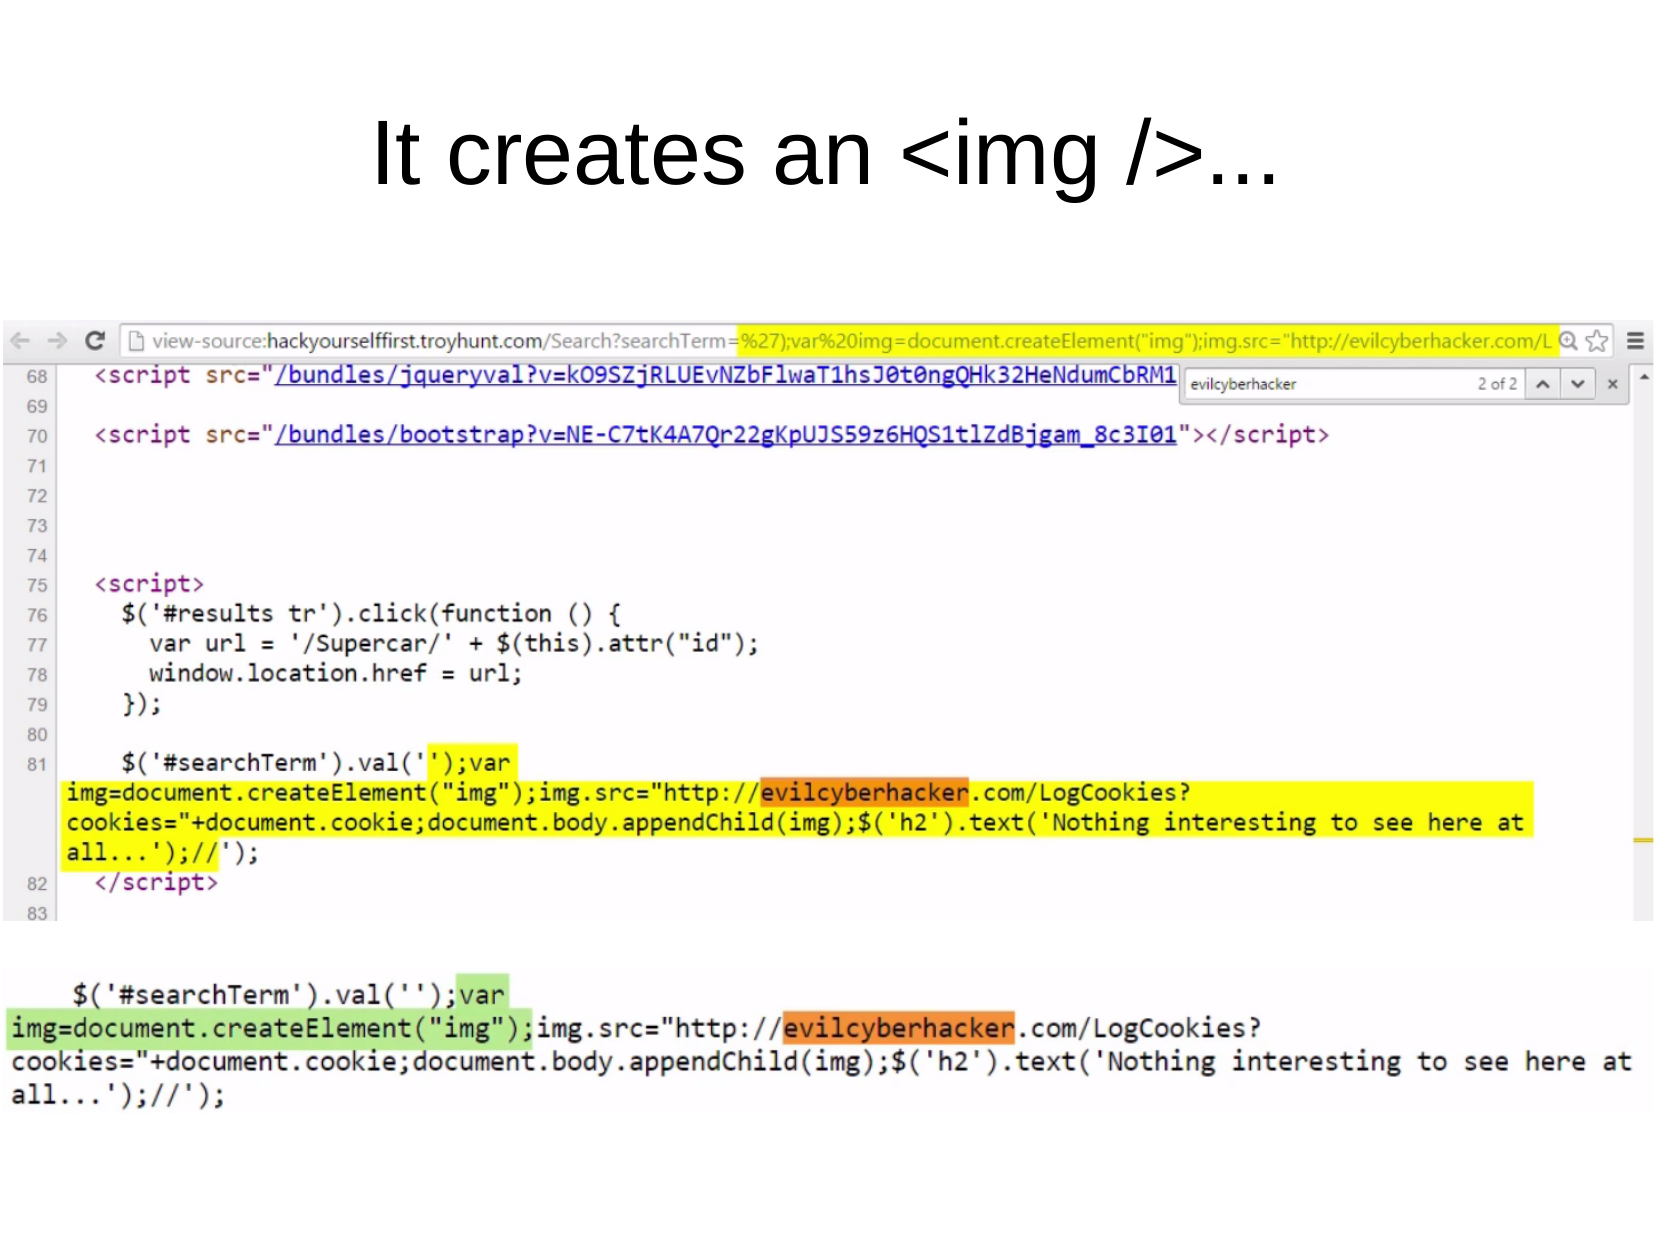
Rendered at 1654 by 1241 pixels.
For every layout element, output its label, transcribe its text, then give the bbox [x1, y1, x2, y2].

title It creates an <img />... [82, 49, 1571, 257]
picture [3, 966, 1654, 1114]
picture [3, 320, 1654, 921]
